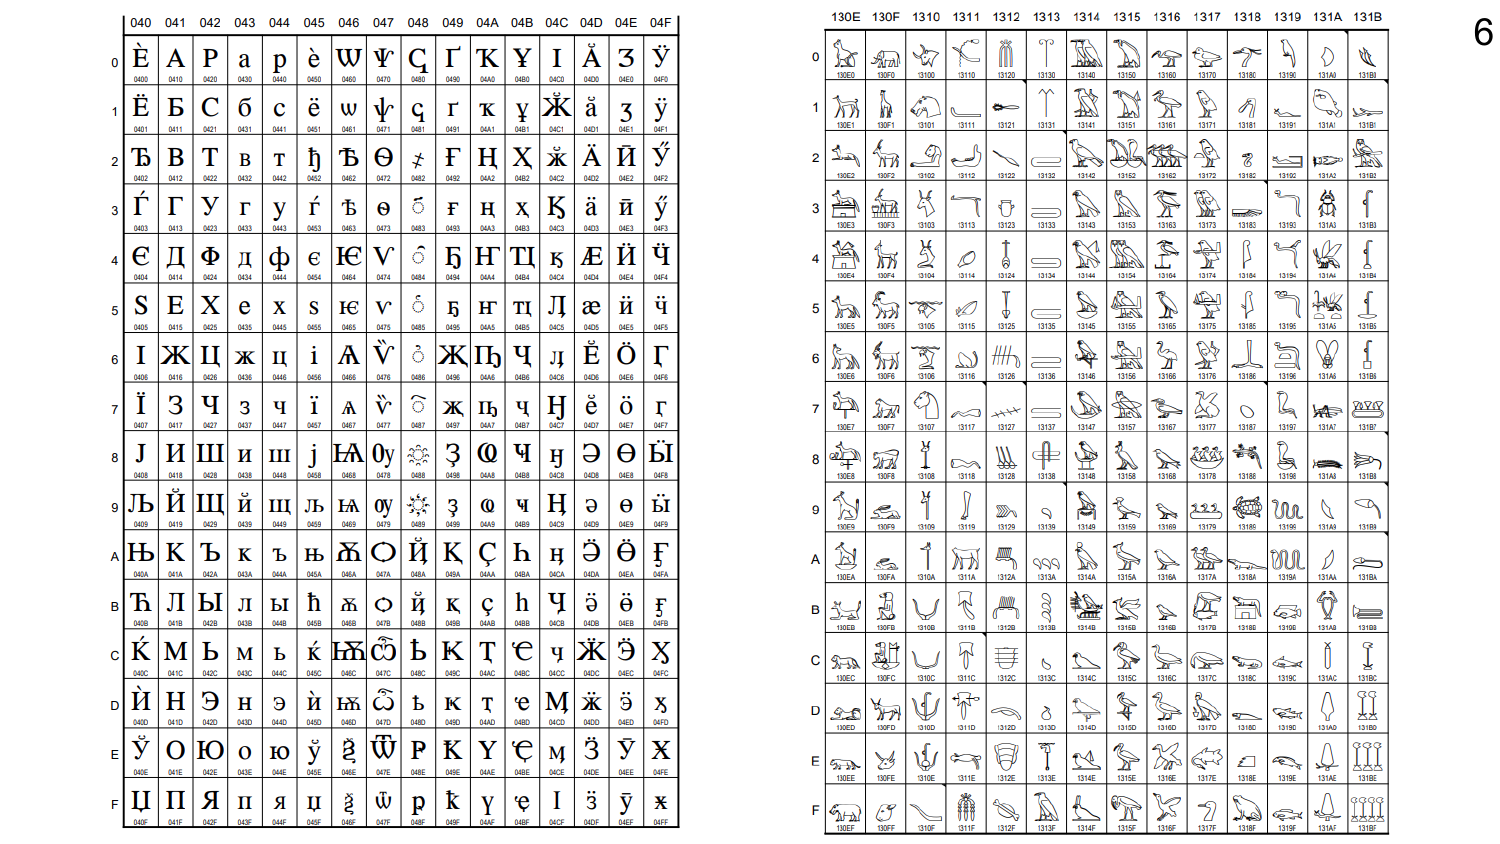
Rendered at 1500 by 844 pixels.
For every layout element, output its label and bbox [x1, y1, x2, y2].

picture [801, 0, 1394, 844]
picture [94, 2, 693, 841]
